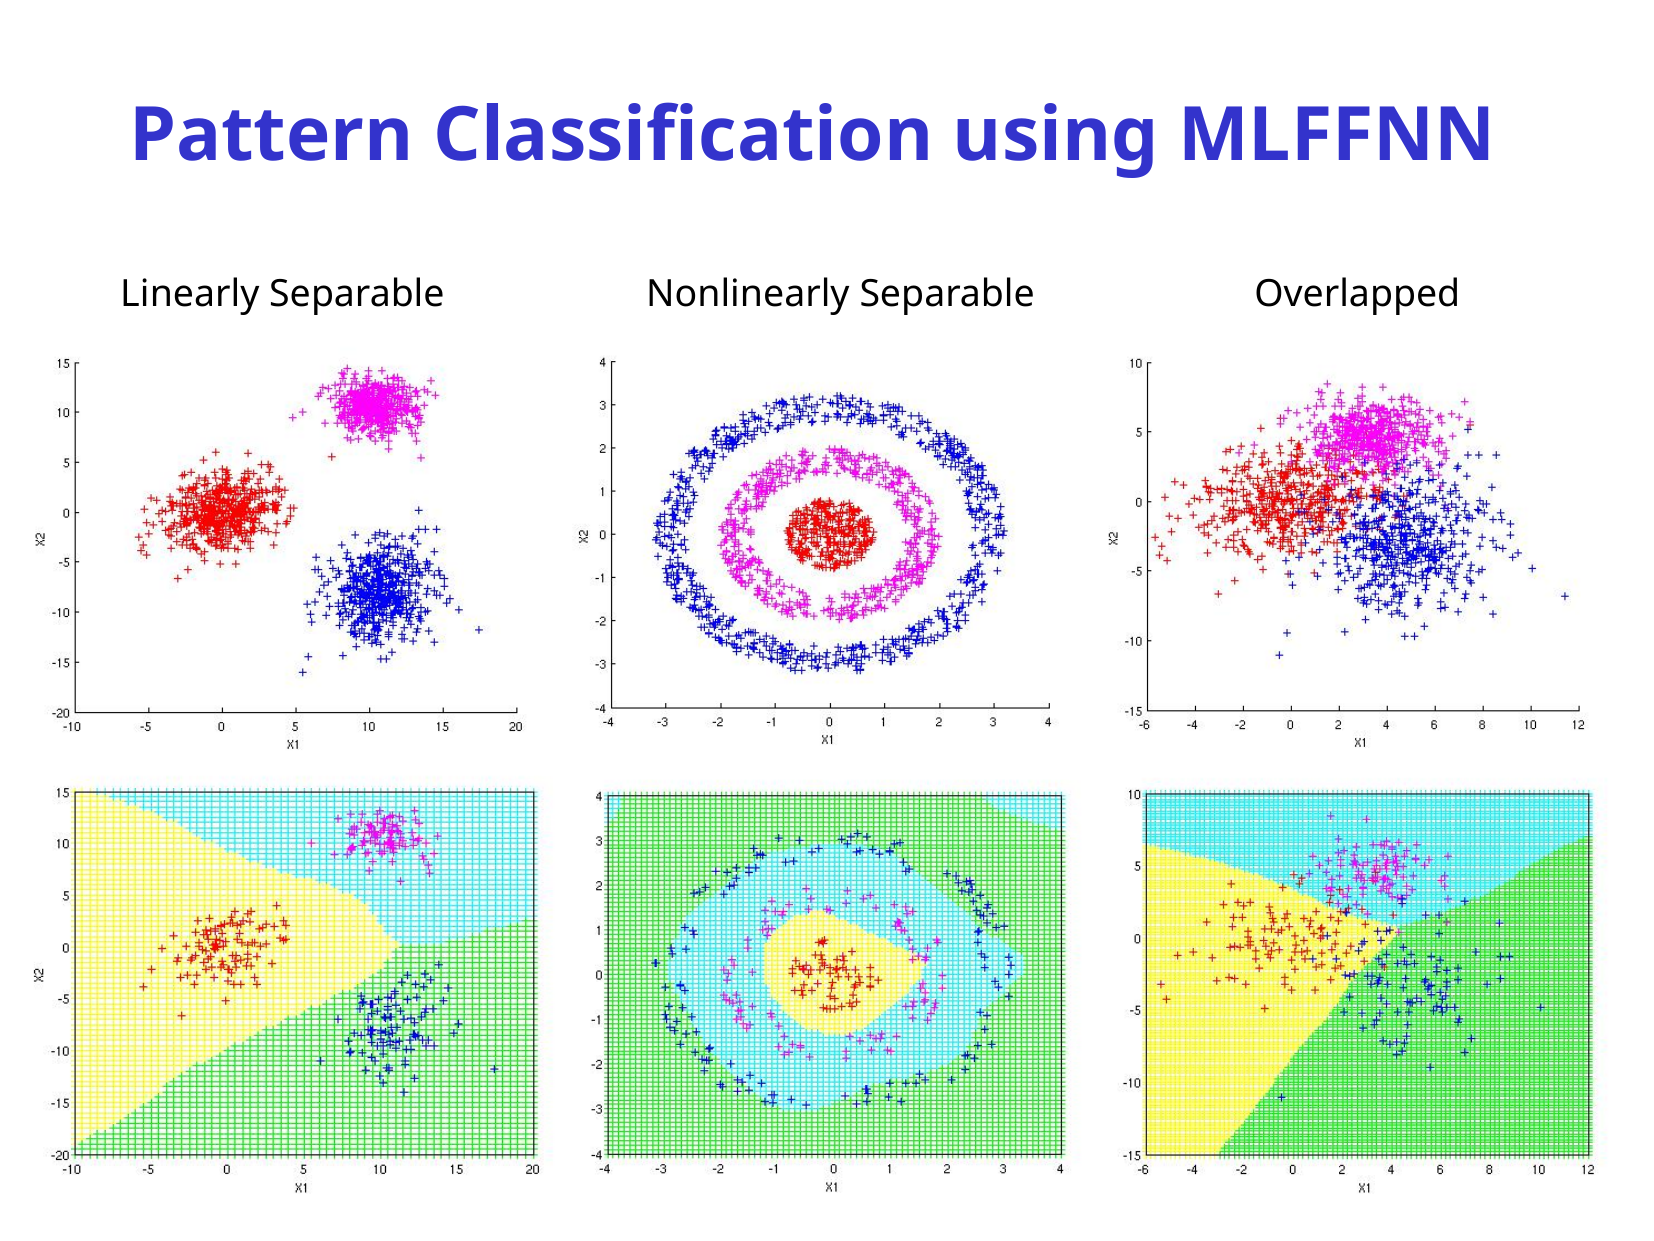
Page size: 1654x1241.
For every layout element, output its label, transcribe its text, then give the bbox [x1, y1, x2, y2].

text_box Nonlinearly Separable [592, 261, 1089, 329]
list Linearly Separable [68, 261, 497, 330]
picture [0, 329, 1643, 1203]
title Pattern Classification using MLFFNN [110, 23, 1516, 239]
text_box Overlapped [1143, 261, 1571, 330]
